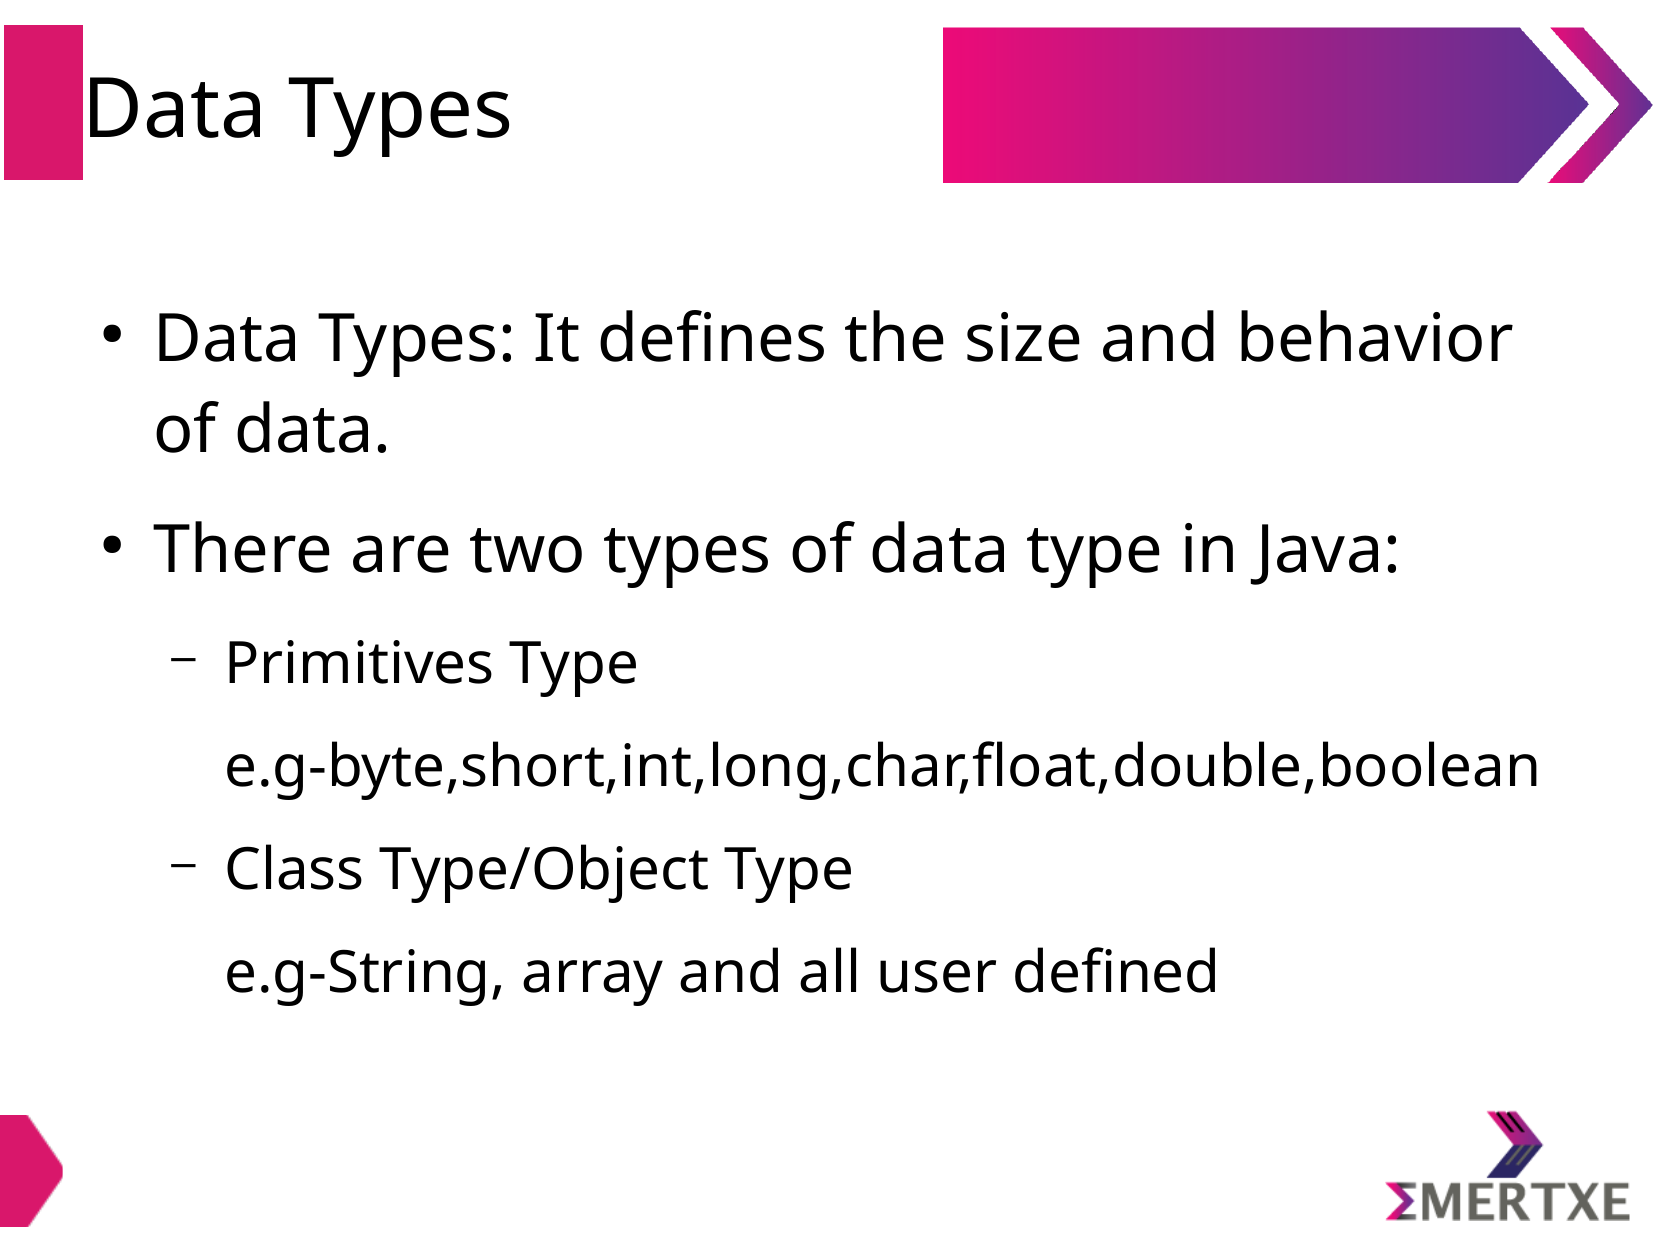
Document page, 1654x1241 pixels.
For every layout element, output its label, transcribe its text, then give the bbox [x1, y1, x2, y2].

list Data Types: It defines the size and behavior of data. There are two types of data type in Java: Primitives Type e.g-byte,short,int,long,char,float,double,boolean Class Type/Object Type e.g-String, array and all user defined [82, 290, 1571, 1010]
picture [1571, 27, 1653, 183]
title Data Types [82, 2, 1571, 210]
picture [1385, 1107, 1631, 1221]
